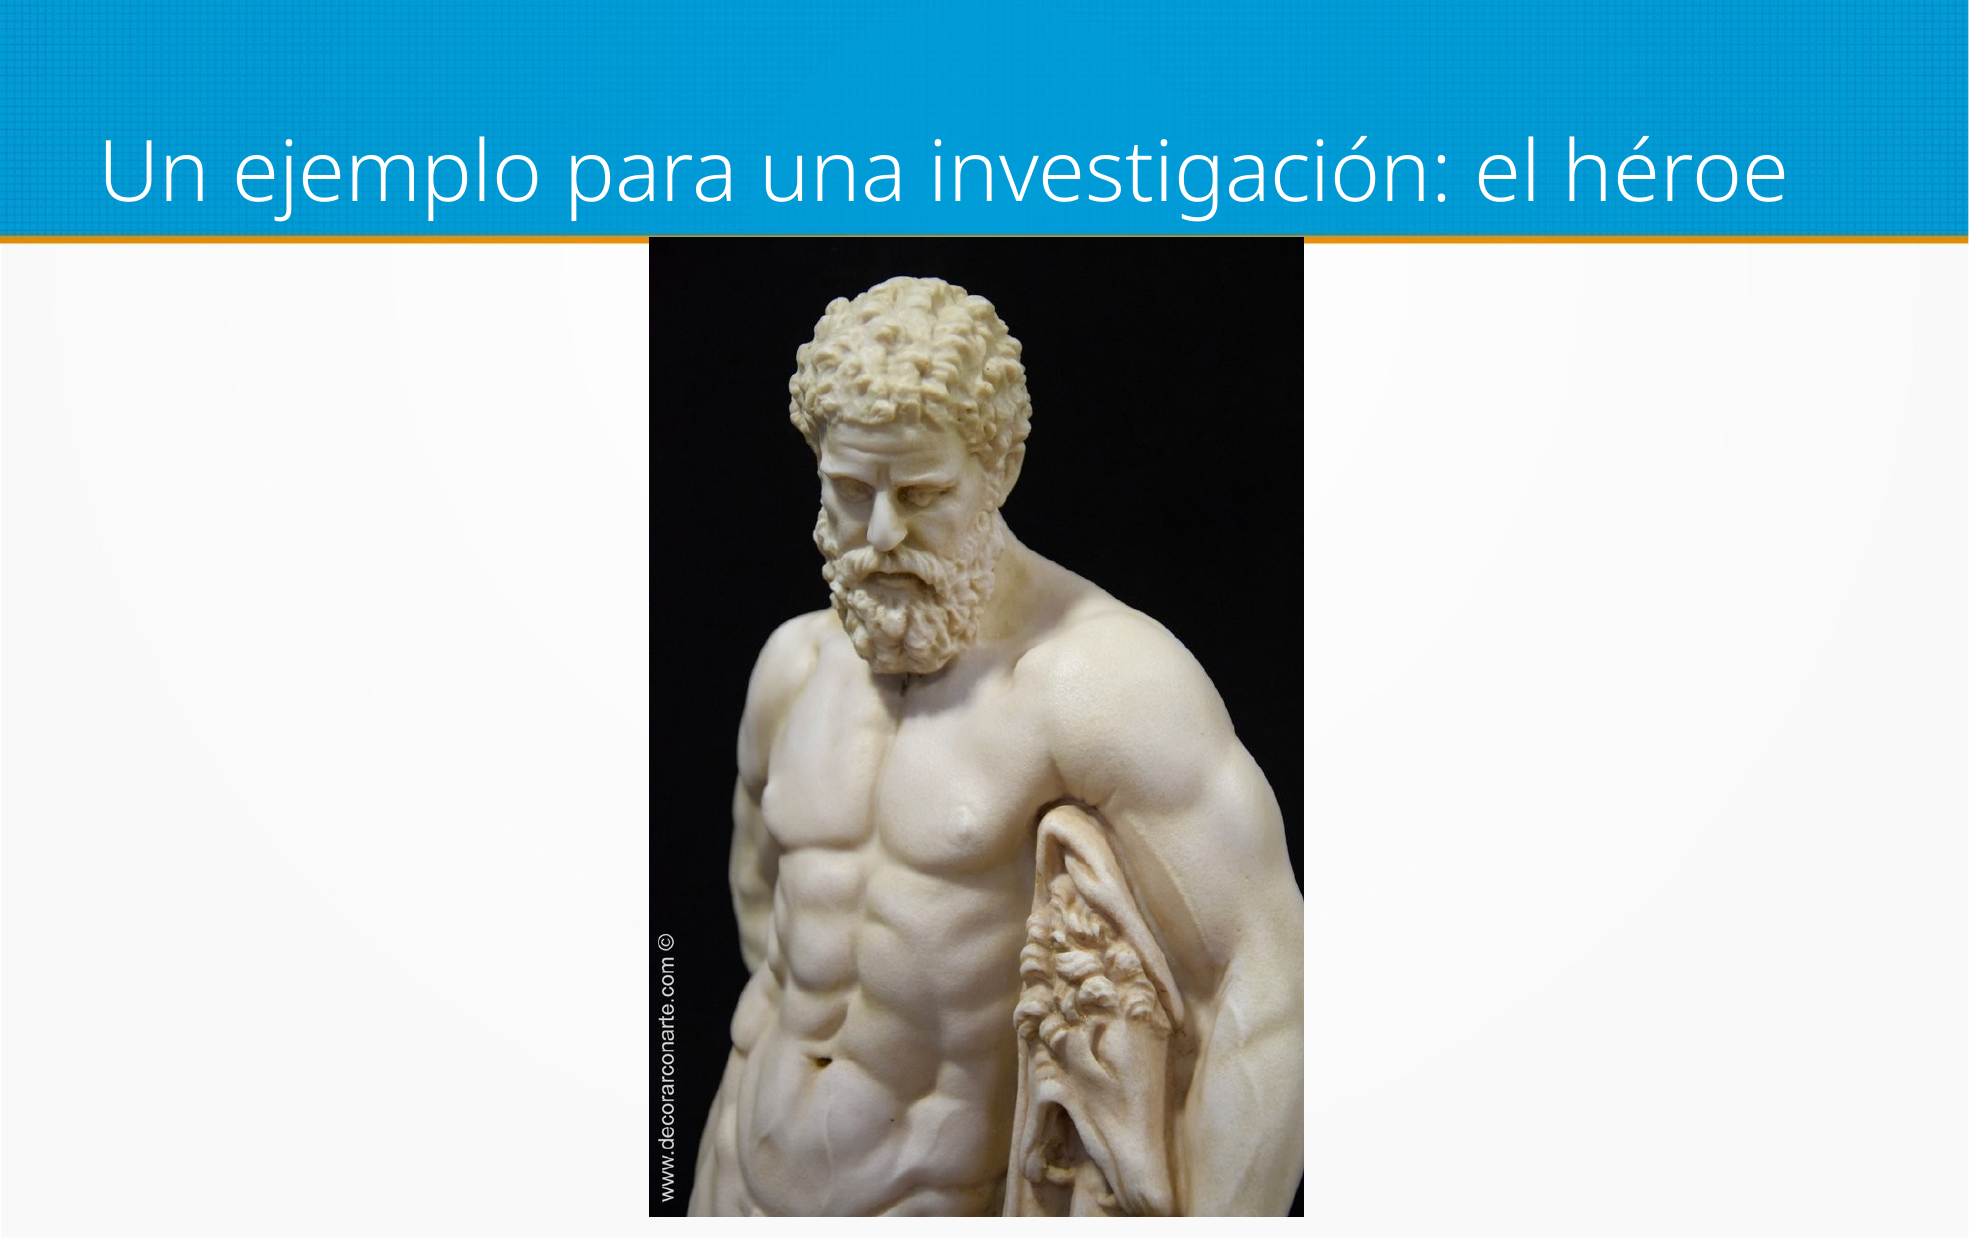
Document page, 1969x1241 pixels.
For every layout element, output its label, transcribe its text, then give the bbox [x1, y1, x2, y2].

title Un ejemplo para una investigación: el héroe [98, 19, 1870, 227]
picture [0, 233, 1969, 1241]
